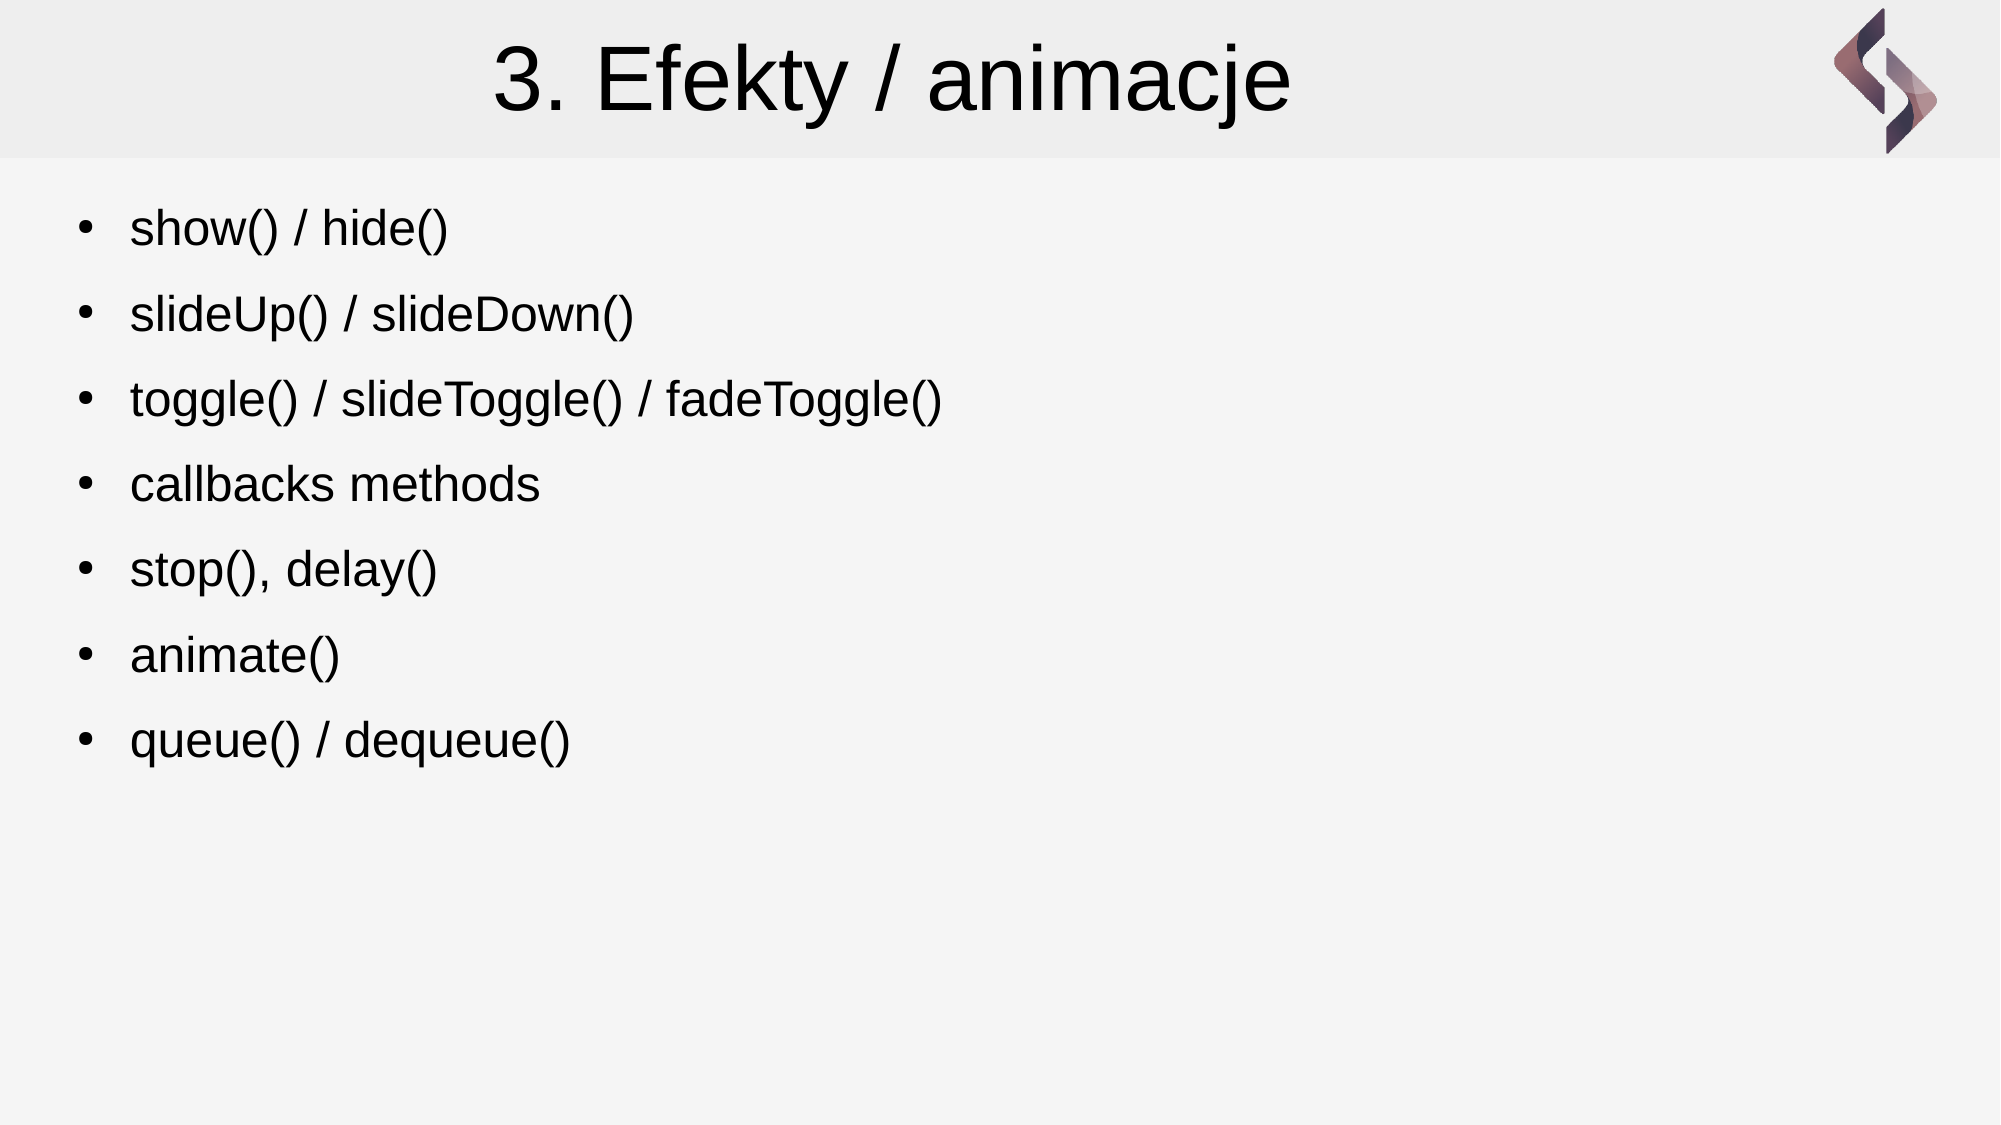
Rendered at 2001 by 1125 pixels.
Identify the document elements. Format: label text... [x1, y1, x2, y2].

picture [1787, 0, 2001, 166]
text_box [366, 501, 1004, 572]
list show() / hide() slideUp() / slideDown() toggle() / slideToggle() / fadeToggle() callbacks methods stop(), delay() animate() queue() / dequeue() [59, 200, 1784, 1075]
title 3. Efekty / animacje [0, 0, 1788, 158]
